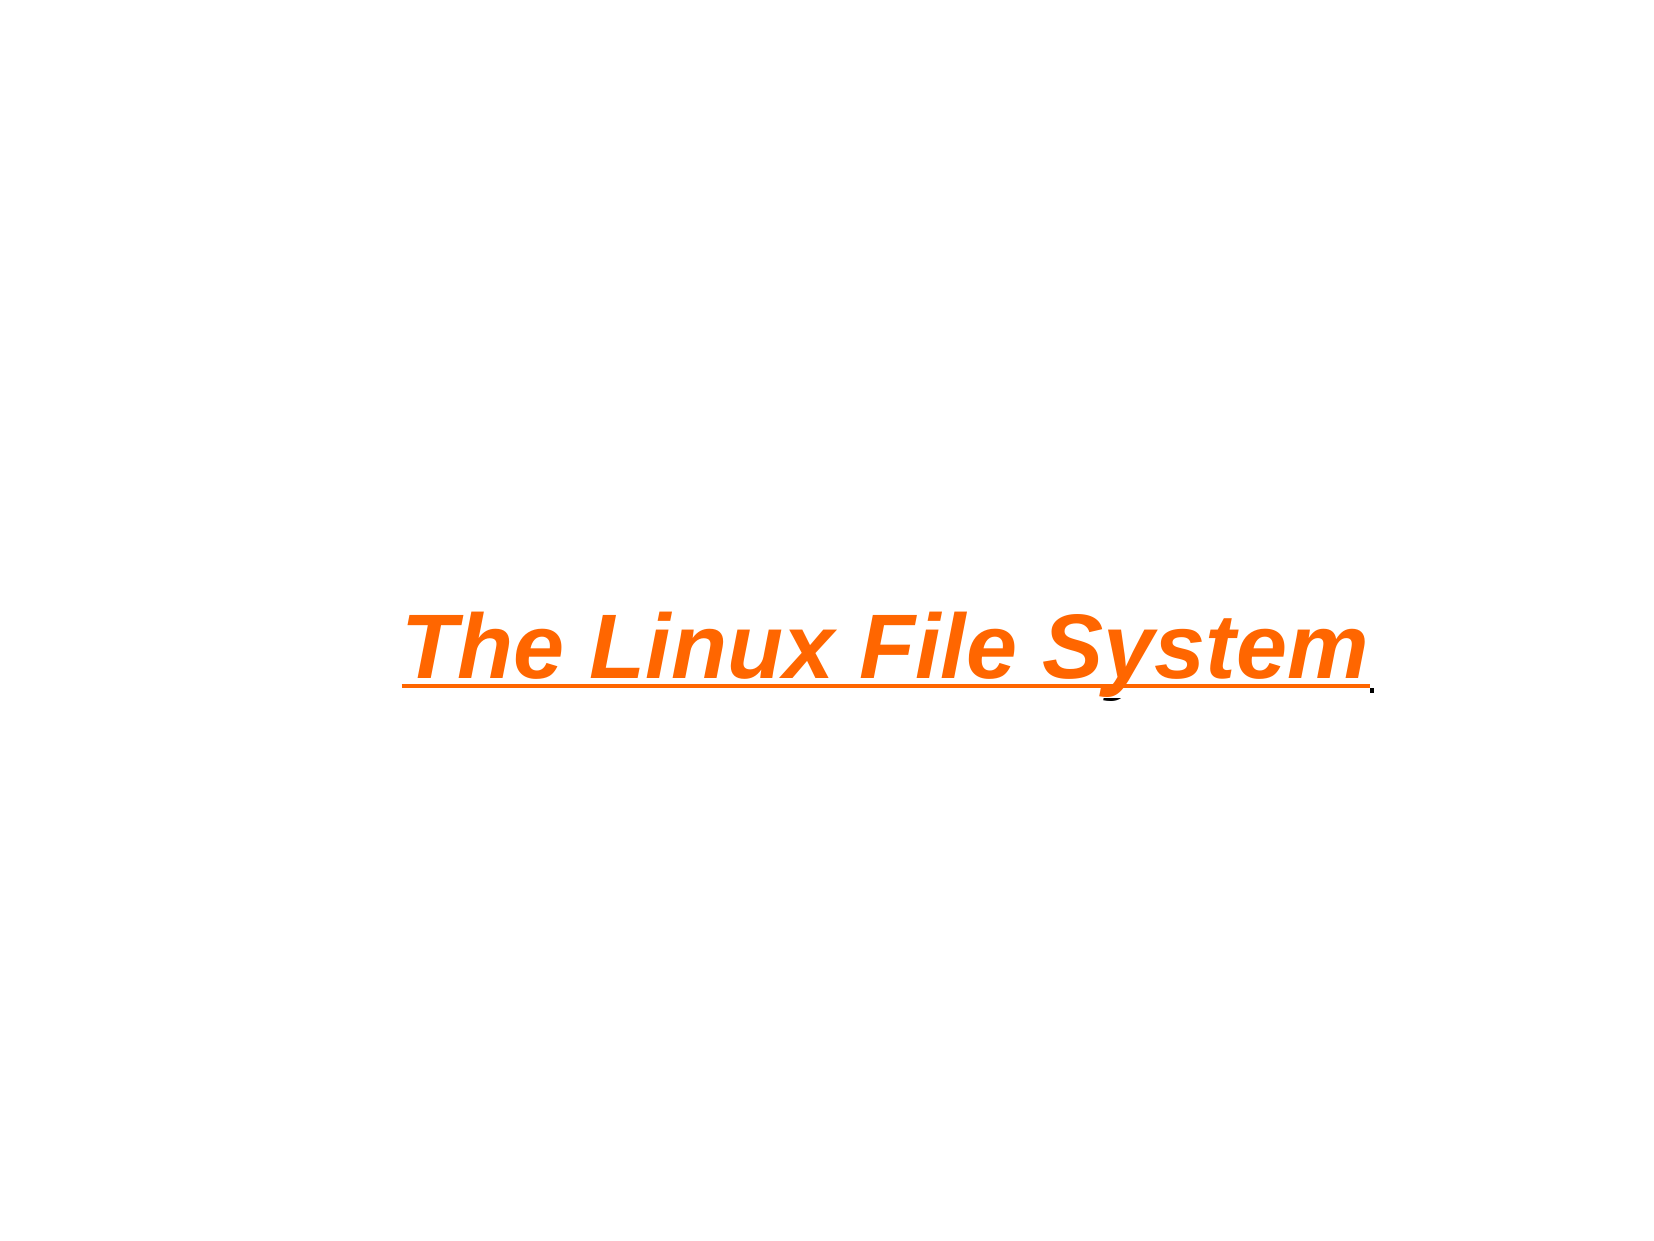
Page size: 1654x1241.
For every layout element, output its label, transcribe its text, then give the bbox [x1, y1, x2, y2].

title The Linux File System [141, 543, 1630, 751]
